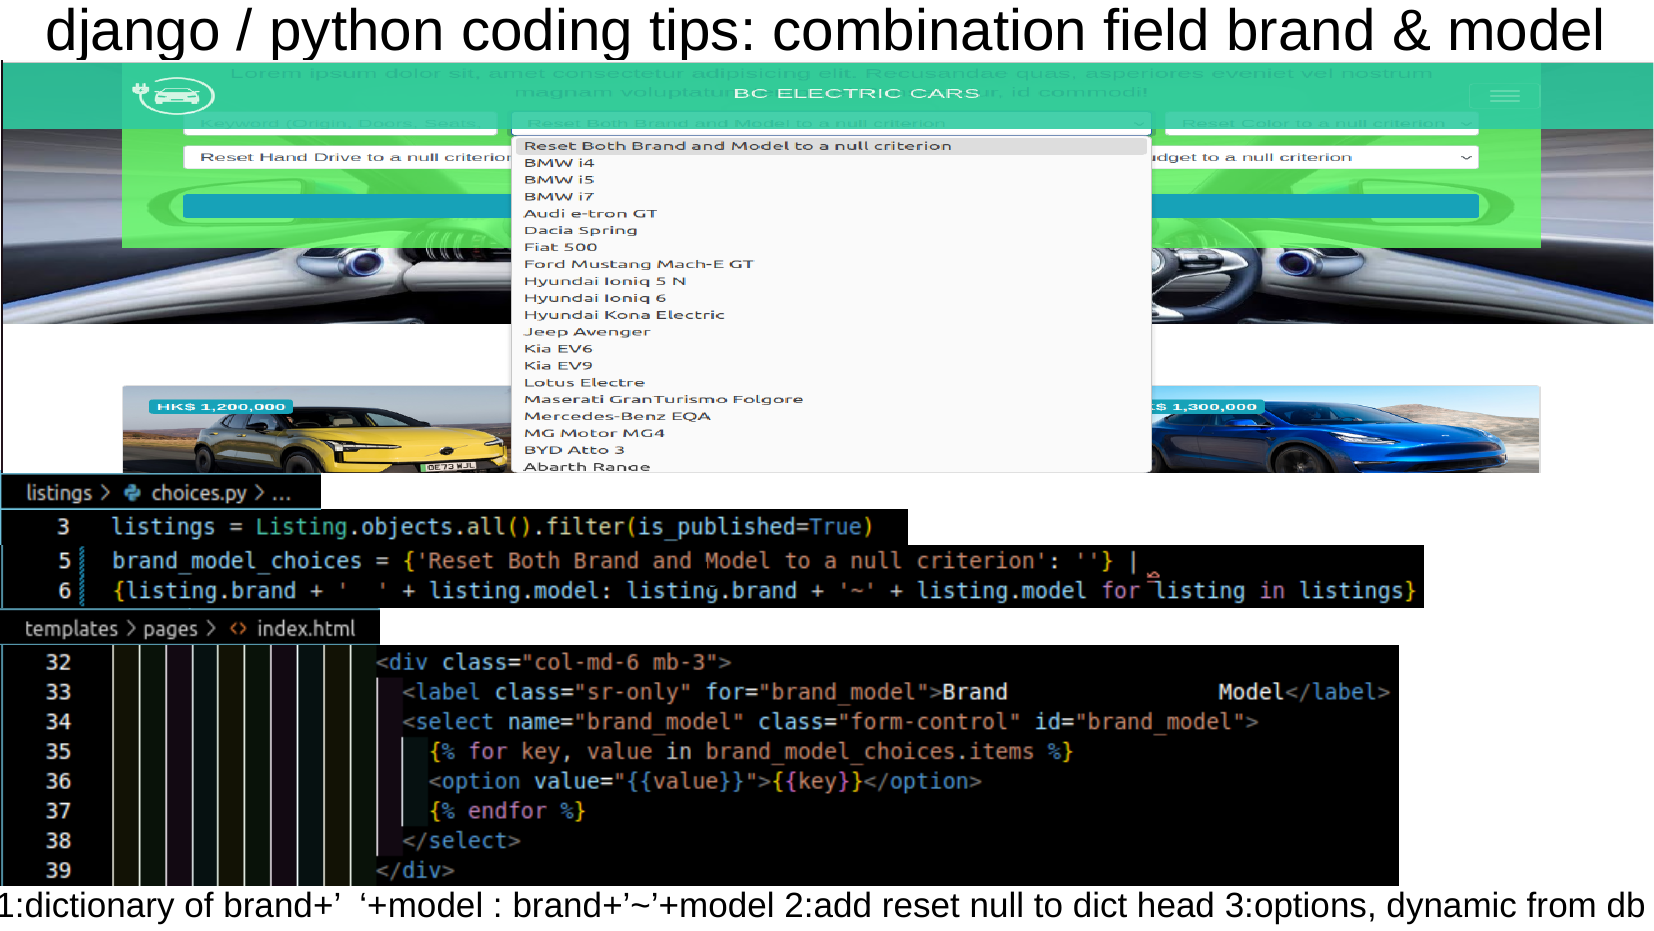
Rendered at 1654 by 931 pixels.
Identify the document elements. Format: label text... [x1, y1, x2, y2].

picture [0, 60, 1654, 886]
list 1:dictionary of brand+’ ‘+model : brand+’~’+model 2:add reset null to dict head 3:options, dynamic from db [0, 885, 1647, 931]
title django / python coding tips: combination field brand & model [0, 0, 1654, 63]
